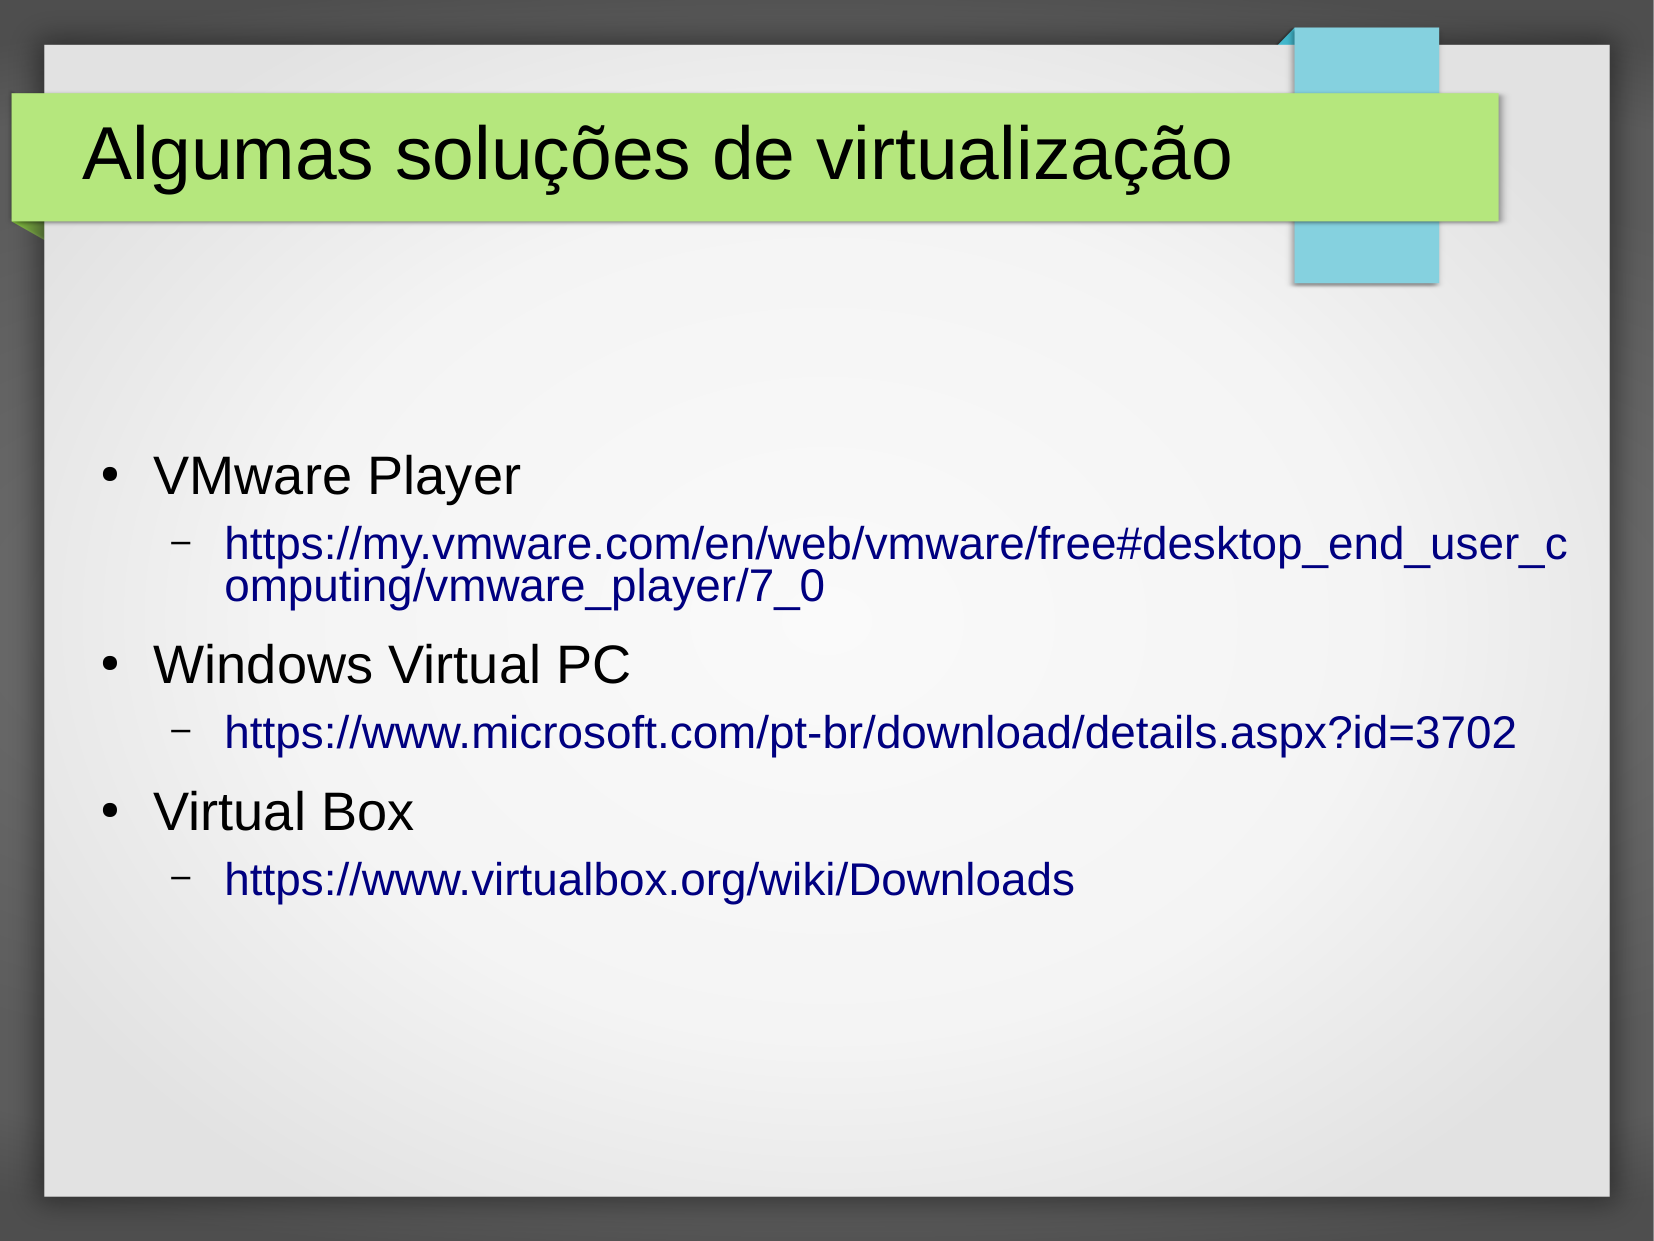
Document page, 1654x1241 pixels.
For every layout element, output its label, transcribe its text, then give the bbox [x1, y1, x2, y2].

title Algumas soluções de virtualização [82, 94, 1264, 213]
list VMware Player https://my.vmware.com/en/web/vmware/free#desktop_end_user_computing/vmware_player/7_0 Windows Virtual PC https://www.microsoft.com/pt-br/download/details.aspx?id=3702 Virtual Box https://www.virtualbox.org/wiki/Downloads [82, 295, 1571, 1015]
picture [0, 0, 1654, 1241]
